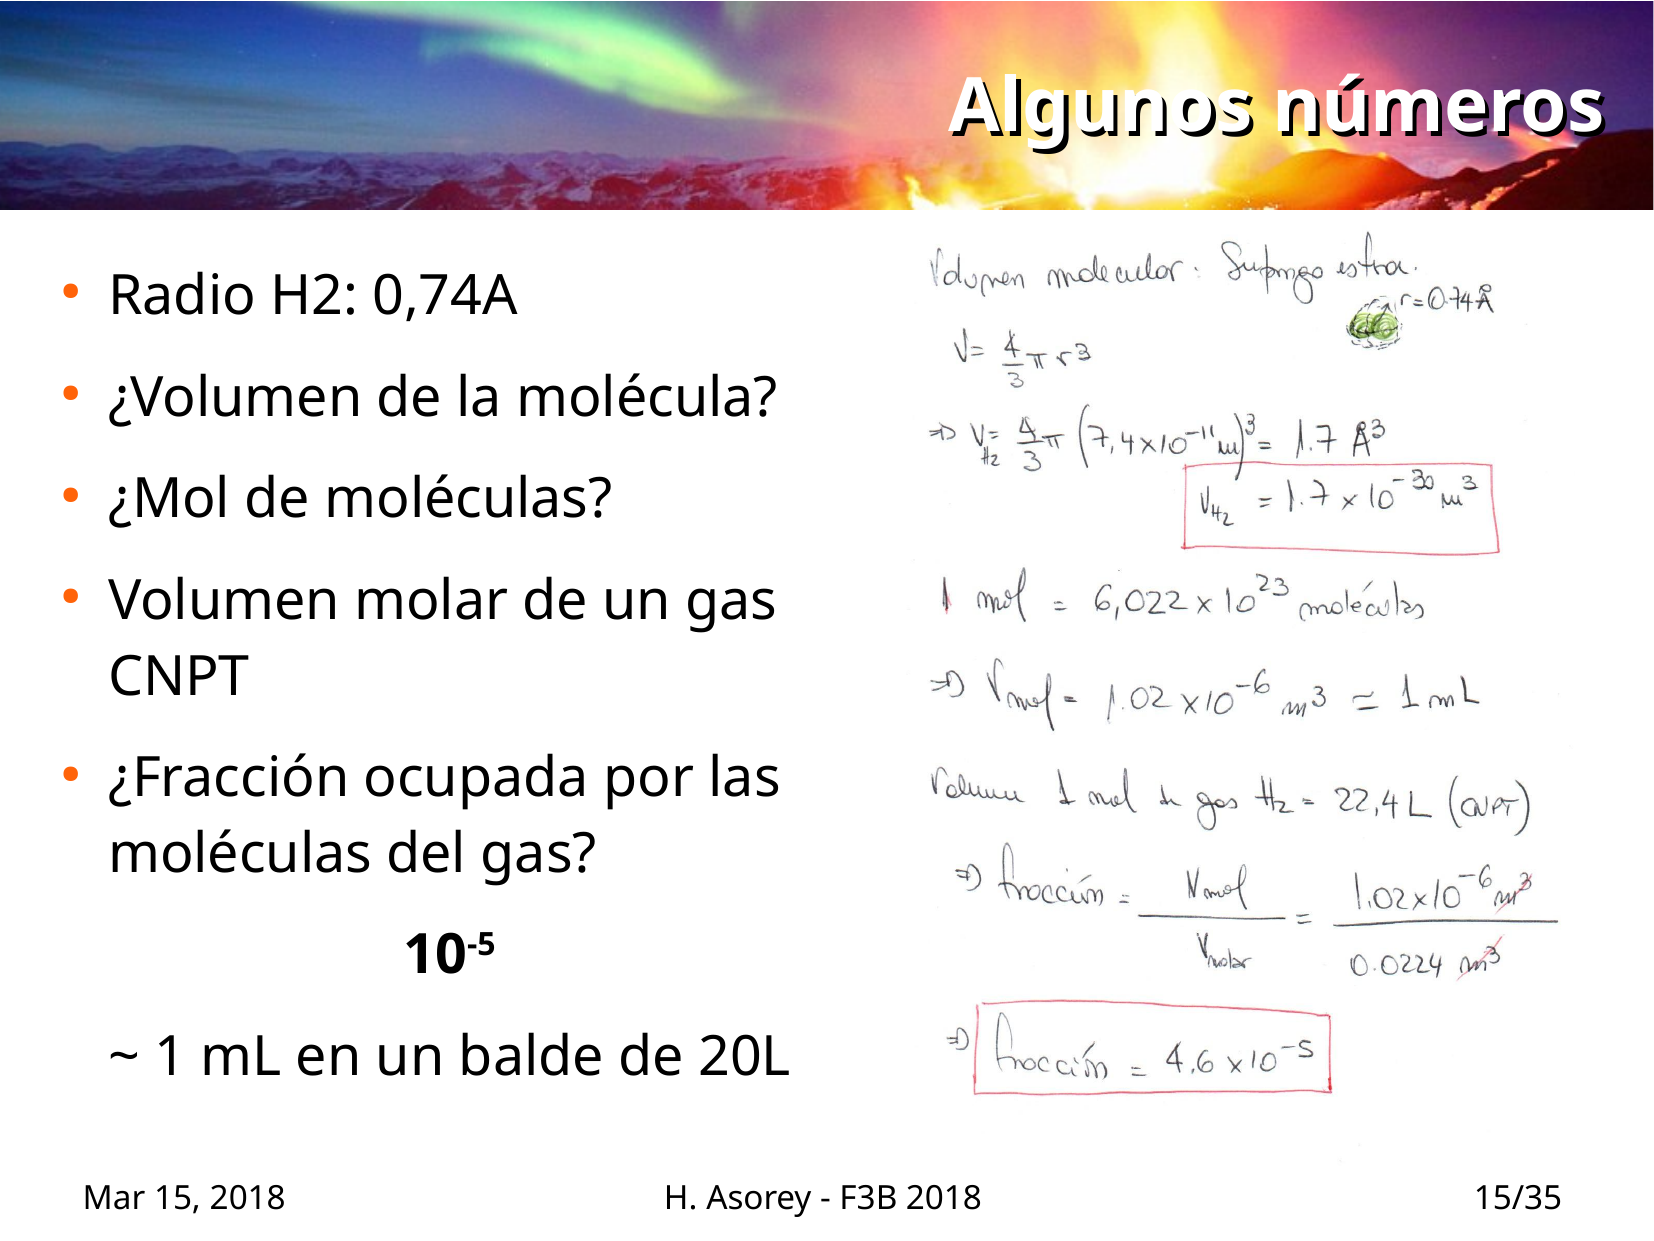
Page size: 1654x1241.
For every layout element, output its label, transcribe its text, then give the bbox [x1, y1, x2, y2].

picture [0, 1, 1654, 210]
list Radio H2: 0,74A ¿Volumen de la molécula? ¿Mol de moléculas? Volumen molar de un gas CNPT ¿Fracción ocupada por las moléculas del gas? 10-5 ~ 1 mL en un balde de 20L [45, 255, 807, 1156]
picture [906, 225, 1576, 1171]
title Algunos números [45, 15, 1606, 191]
